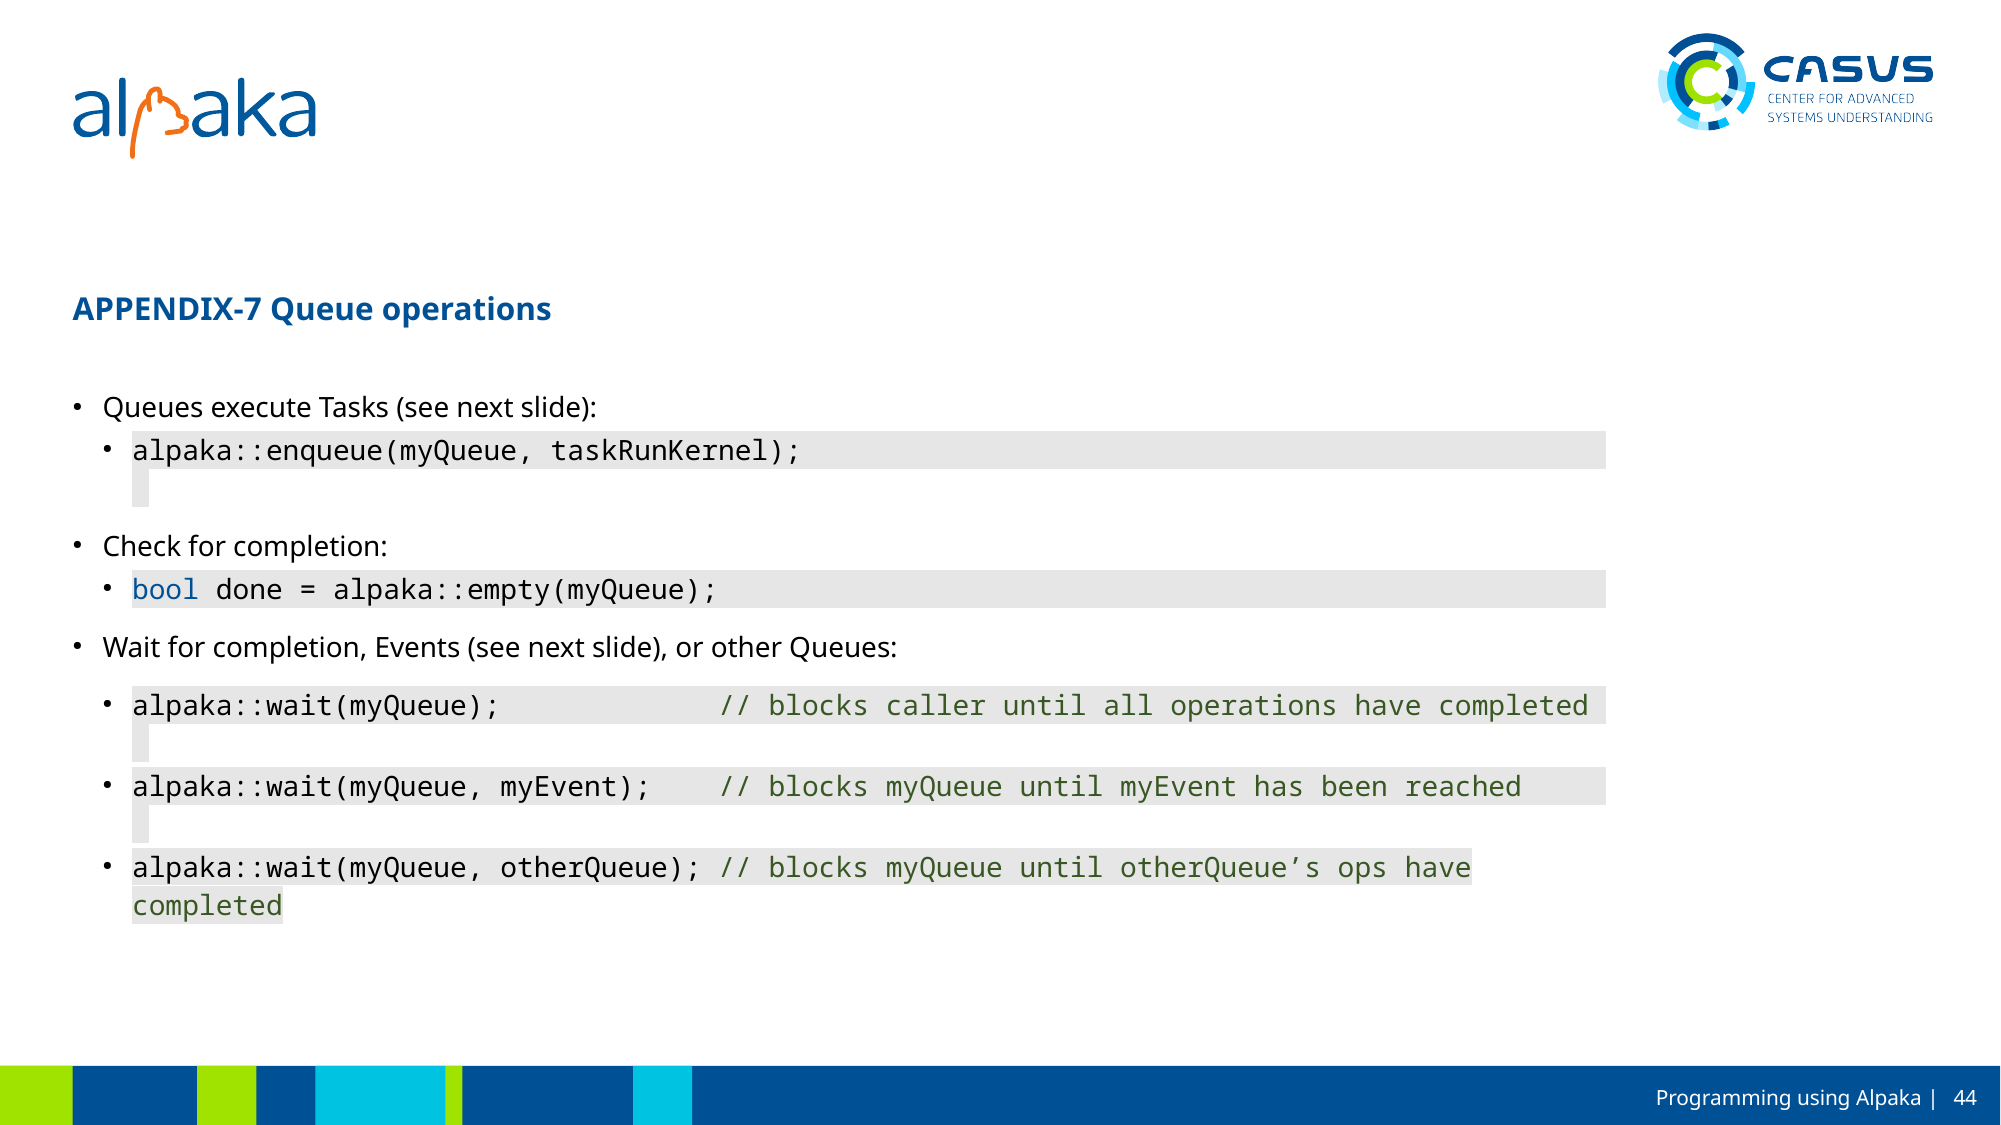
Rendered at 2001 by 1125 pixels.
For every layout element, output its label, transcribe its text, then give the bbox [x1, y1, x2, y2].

picture [1658, 33, 1933, 131]
picture [72, 76, 317, 160]
list APPENDIX-7 Queue operations Queues execute Tasks (see next slide): alpaka::enqueue(myQueue, taskRunKernel); Check for completion: bool done = alpaka::empty(myQueue); Wait for completion, Events (see next slide), or other Queues: alpaka::wait(myQueue); // blocks caller until all operations have completed alpaka::wait(myQueue, myEvent); // blocks myQueue until myEvent has been reached alpaka::wait(myQueue, otherQueue); // blocks myQueue until otherQueue’s ops have completed [72, 287, 1620, 950]
title [72, 54, 1620, 154]
